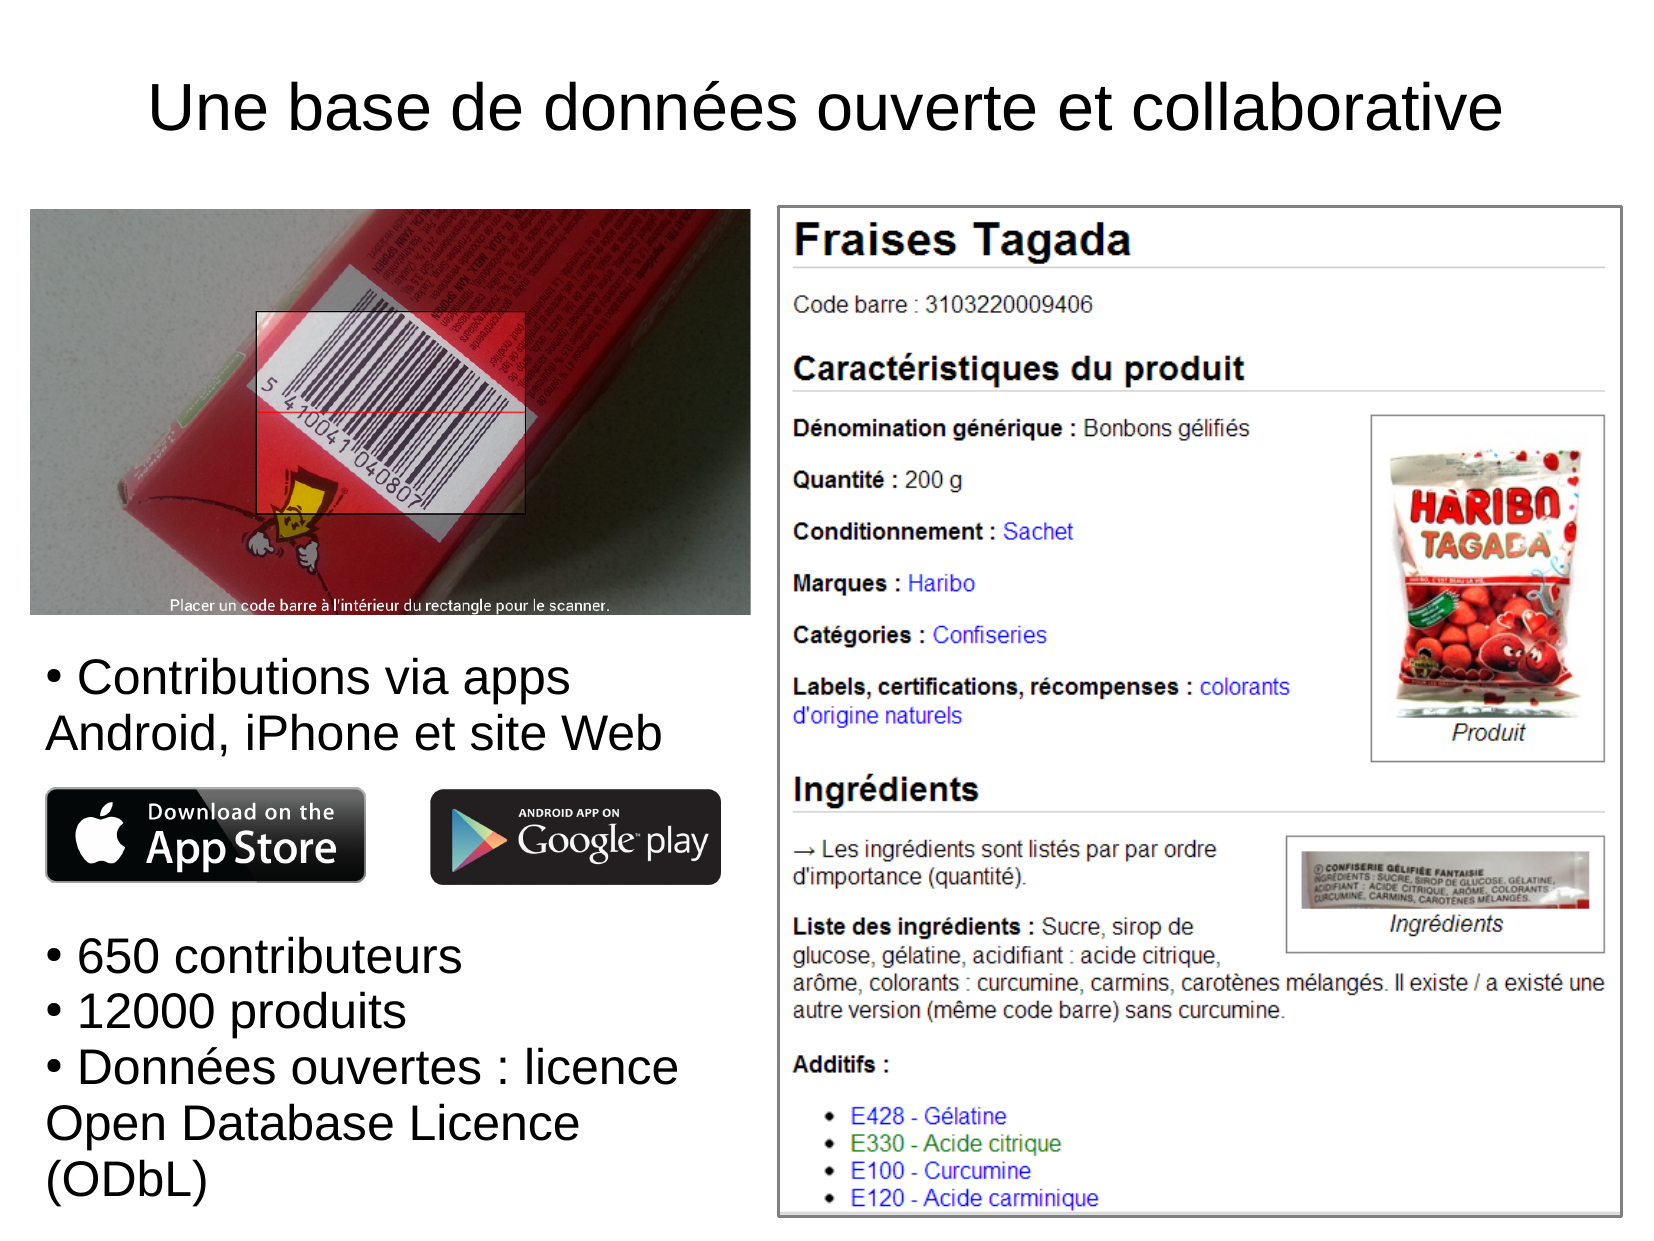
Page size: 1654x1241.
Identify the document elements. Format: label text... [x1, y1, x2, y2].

picture [30, 209, 751, 616]
title Une base de données ouverte et collaborative [82, 49, 1571, 166]
picture [780, 208, 1621, 1216]
subtitle Contributions via apps Android, iPhone et site Web 650 contributeurs 12000 produits Données ouvertes : licence Open Database Licence (ODbL) [45, 649, 743, 1241]
picture [45, 787, 366, 883]
picture [430, 789, 721, 886]
